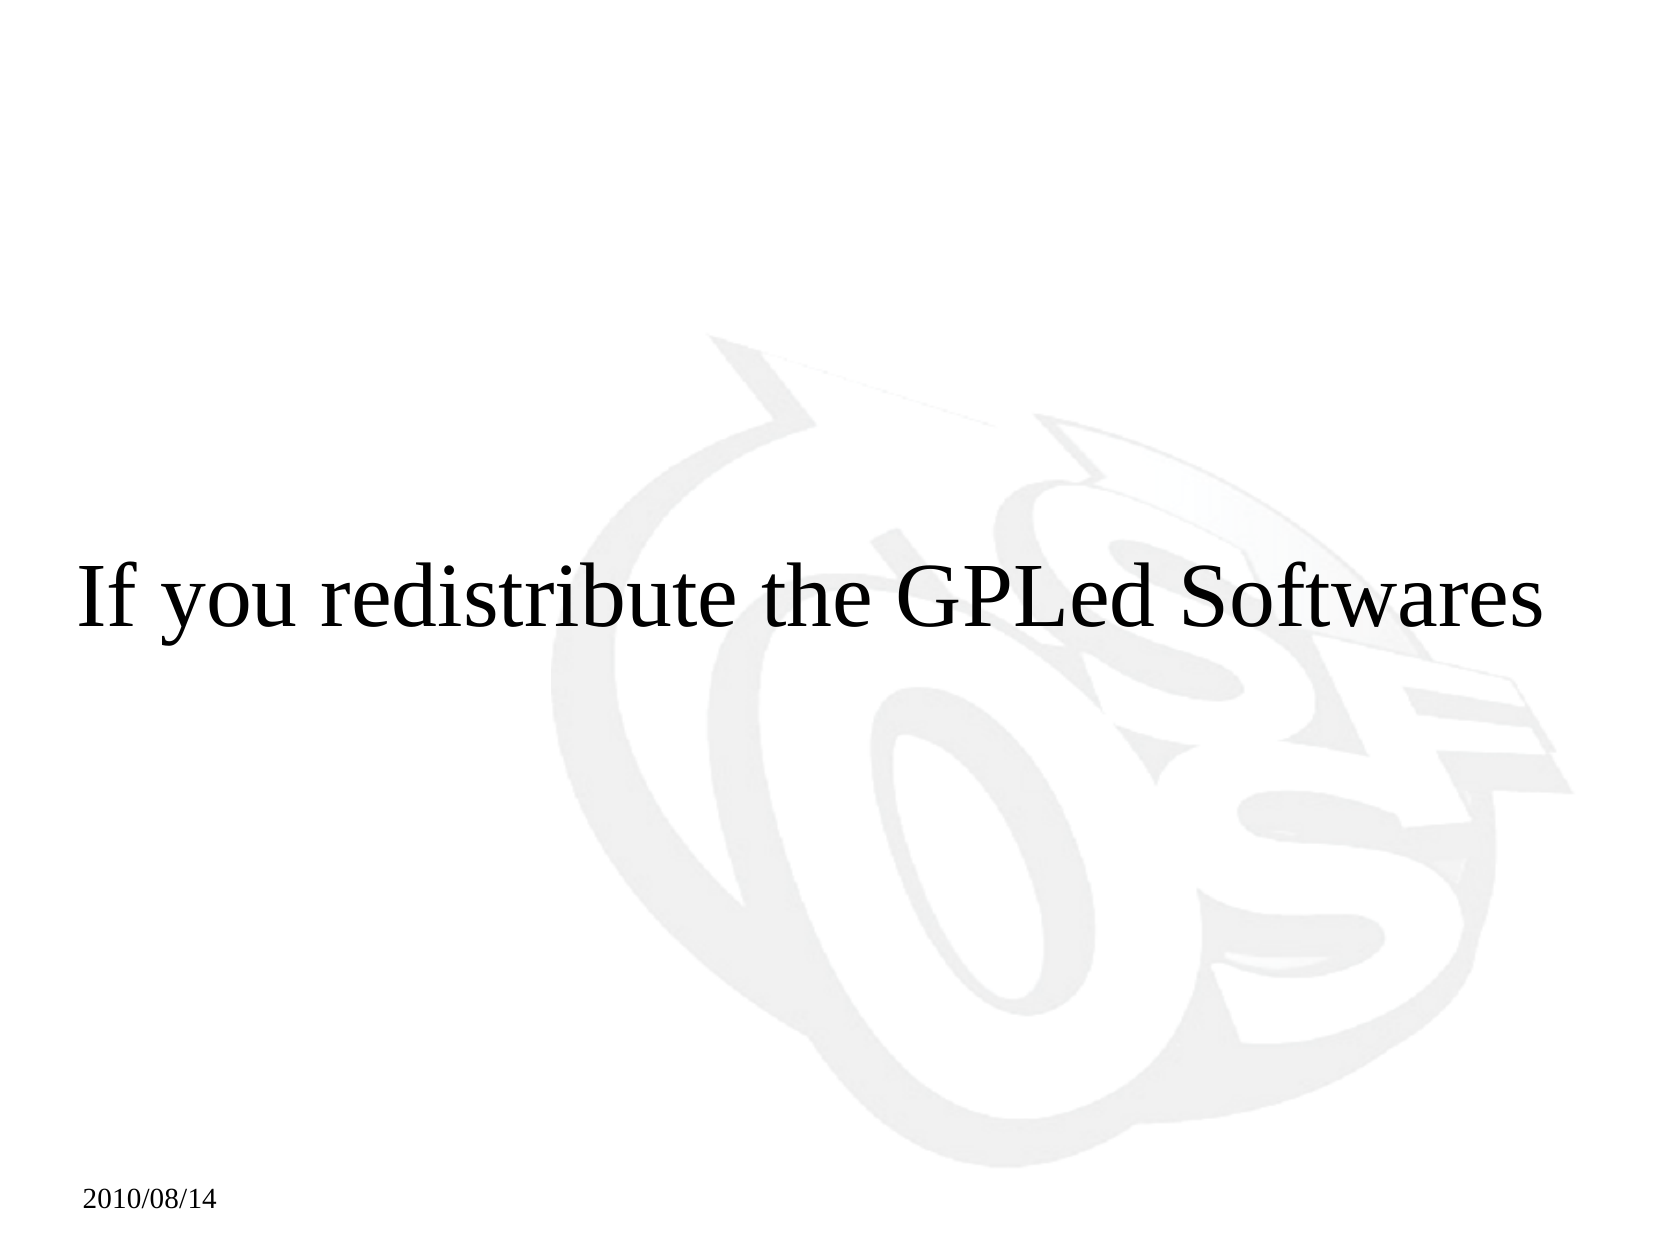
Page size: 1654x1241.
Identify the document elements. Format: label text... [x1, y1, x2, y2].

picture [551, 331, 1577, 1170]
title If you redistribute the GPLed Softwares [59, 431, 1565, 709]
